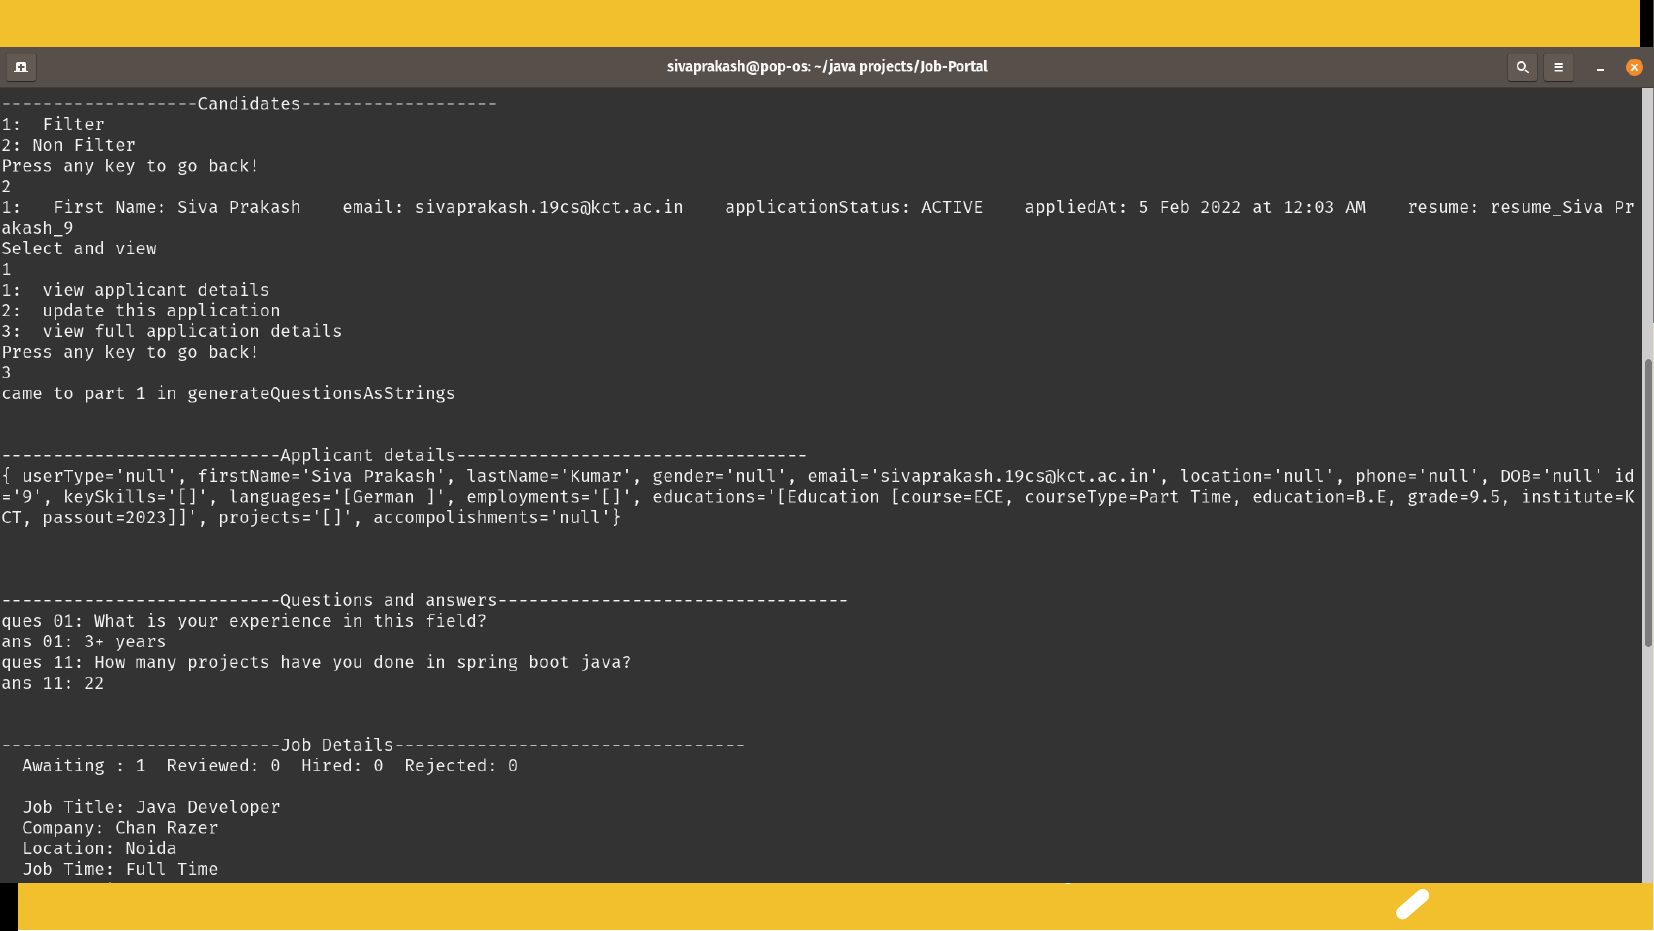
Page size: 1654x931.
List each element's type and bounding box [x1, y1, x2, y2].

picture [0, 47, 1654, 883]
